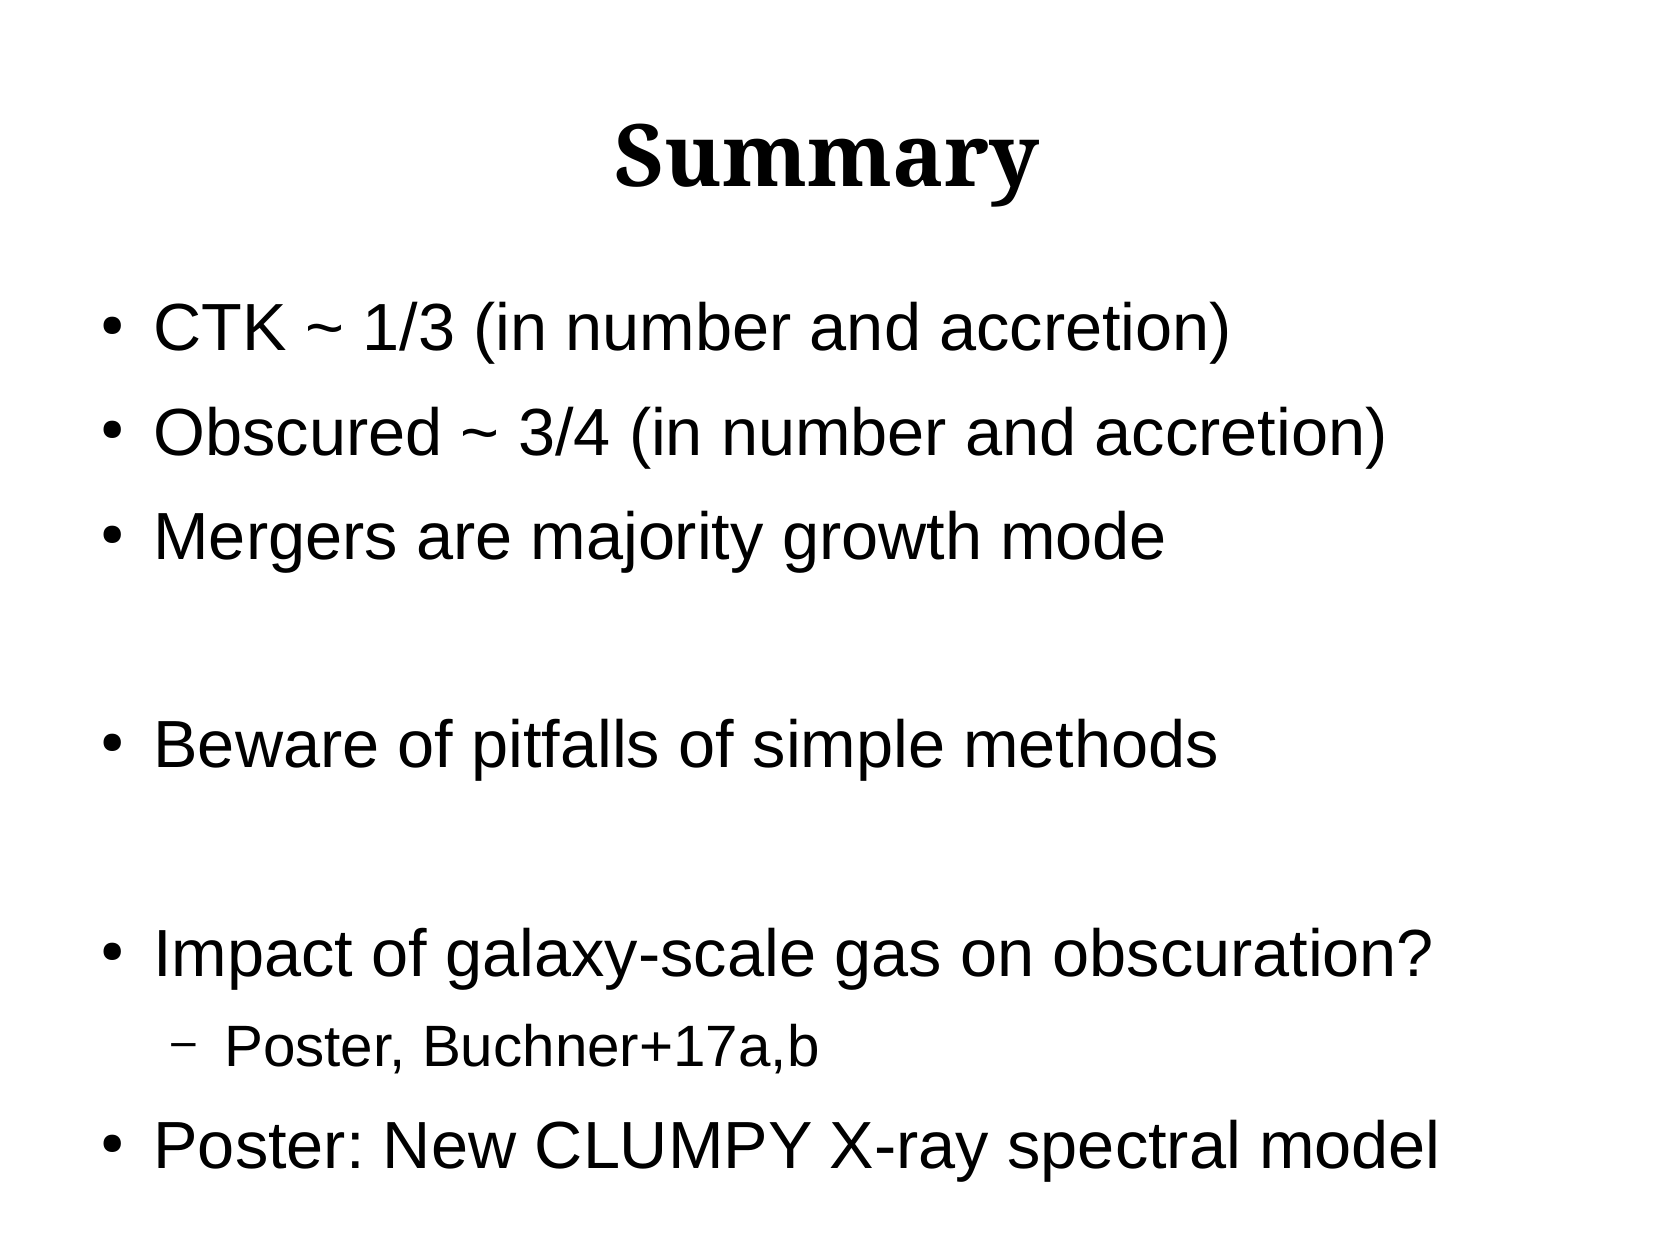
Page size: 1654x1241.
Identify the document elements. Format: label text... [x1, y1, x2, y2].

title Summary [82, 49, 1571, 257]
list CTK ~ 1/3 (in number and accretion) Obscured ~ 3/4 (in number and accretion) Mergers are majority growth mode Beware of pitfalls of simple methods Impact of galaxy-scale gas on obscuration? Poster, Buchner+17a,b Poster: New CLUMPY X-ray spectral model [82, 290, 1571, 1201]
